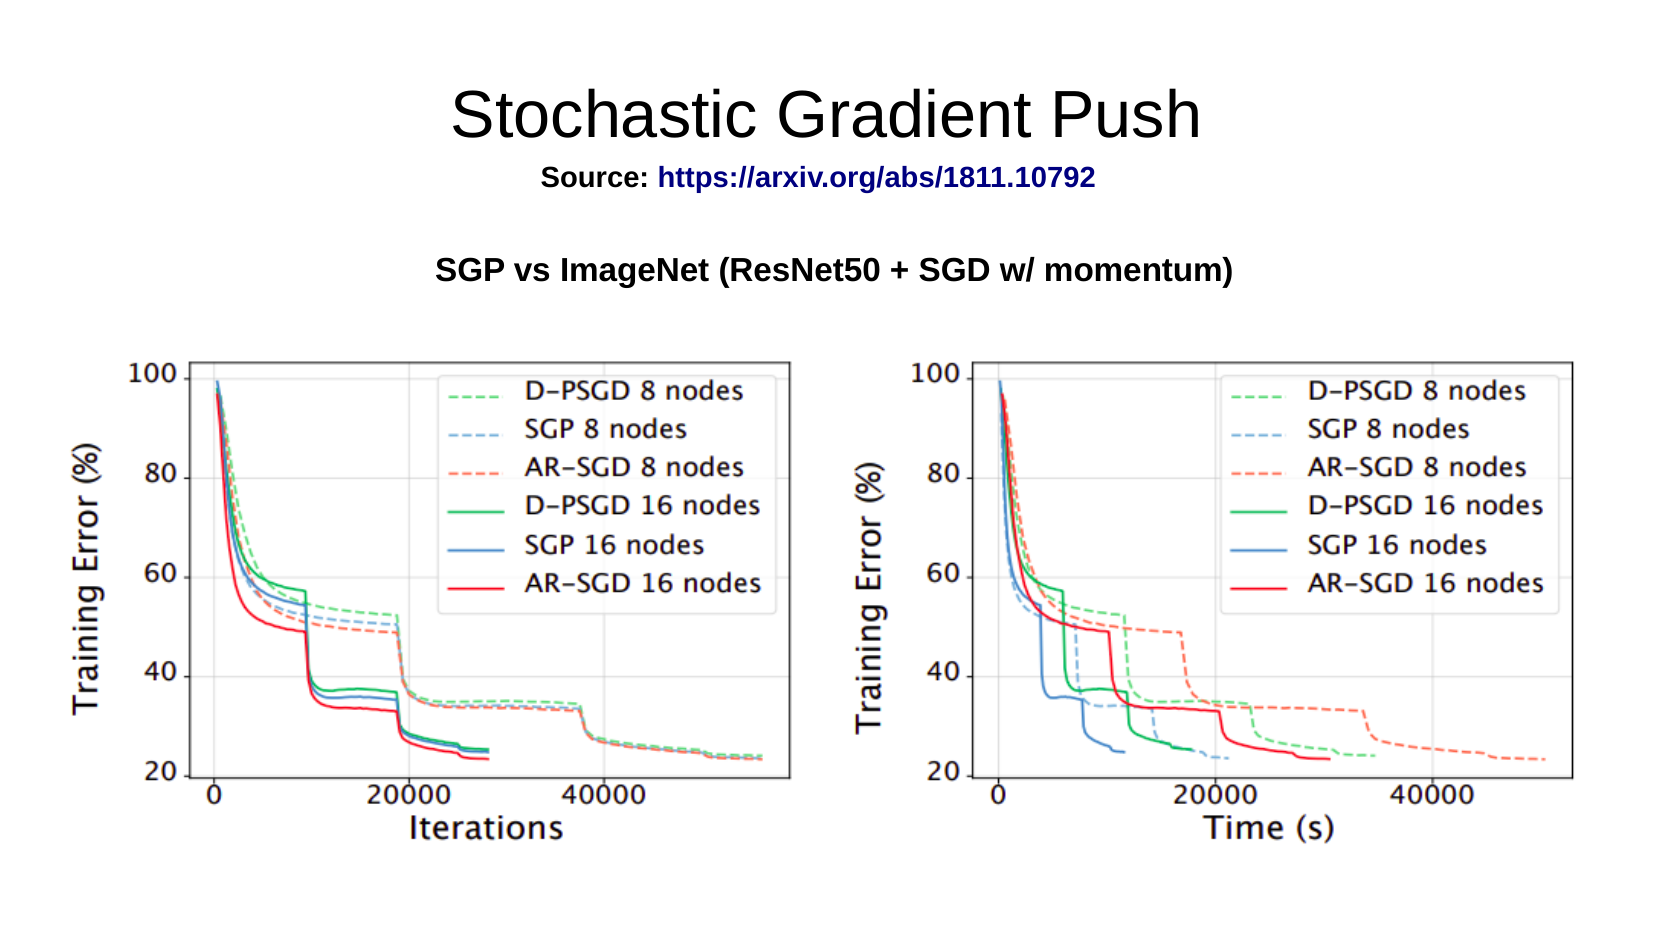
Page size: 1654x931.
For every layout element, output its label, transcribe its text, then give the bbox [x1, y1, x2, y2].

picture [47, 325, 1601, 871]
title Stochastic Gradient Push [82, 37, 1571, 193]
text_box SGP vs ImageNet (ResNet50 + SGD w/ momentum) [409, 244, 1261, 325]
text_box Source: https://arxiv.org/abs/1811.10792 [296, 153, 1342, 201]
